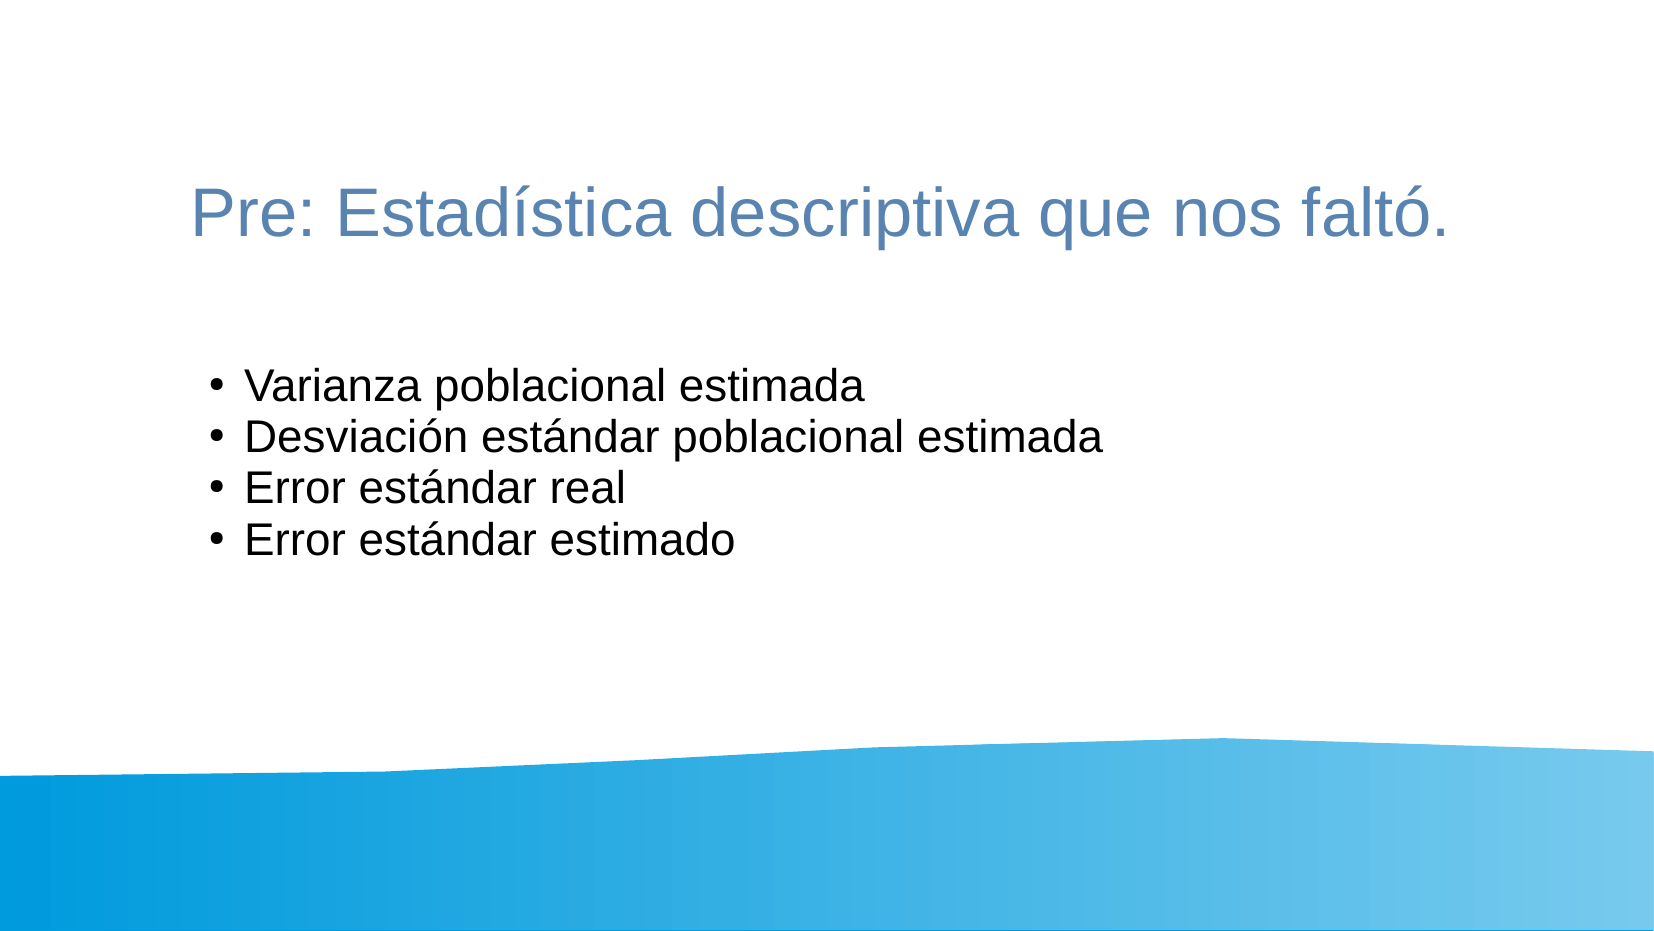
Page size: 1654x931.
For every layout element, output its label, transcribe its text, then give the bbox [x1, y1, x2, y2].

title Pre: Estadística descriptiva que nos faltó. [82, 123, 1560, 301]
text_box Varianza poblacional estimada Desviación estándar poblacional estimada Error estándar real Error estándar estimado [193, 352, 1402, 573]
